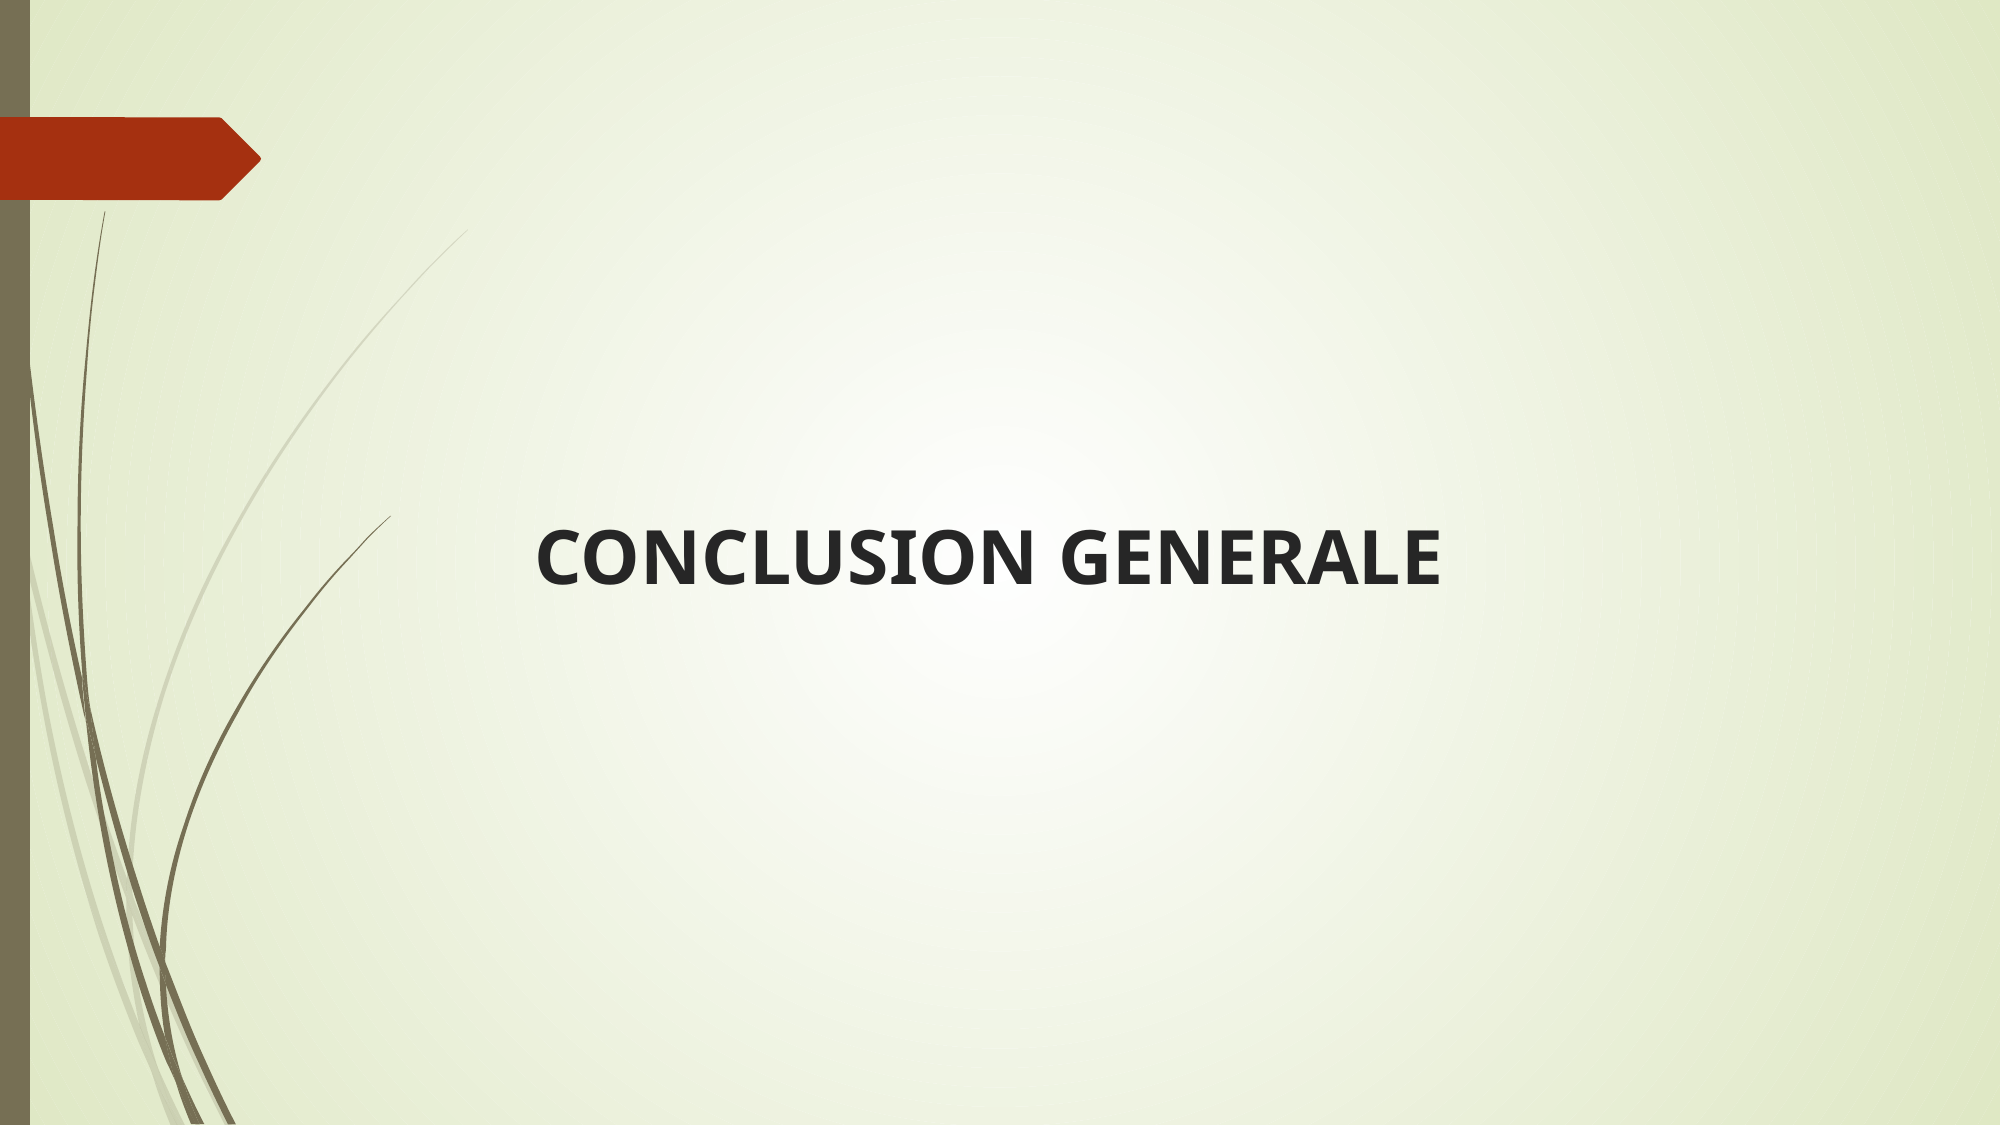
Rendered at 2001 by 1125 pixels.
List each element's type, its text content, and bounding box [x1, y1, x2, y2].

title CONCLUSION GENERALE [519, 502, 1481, 623]
